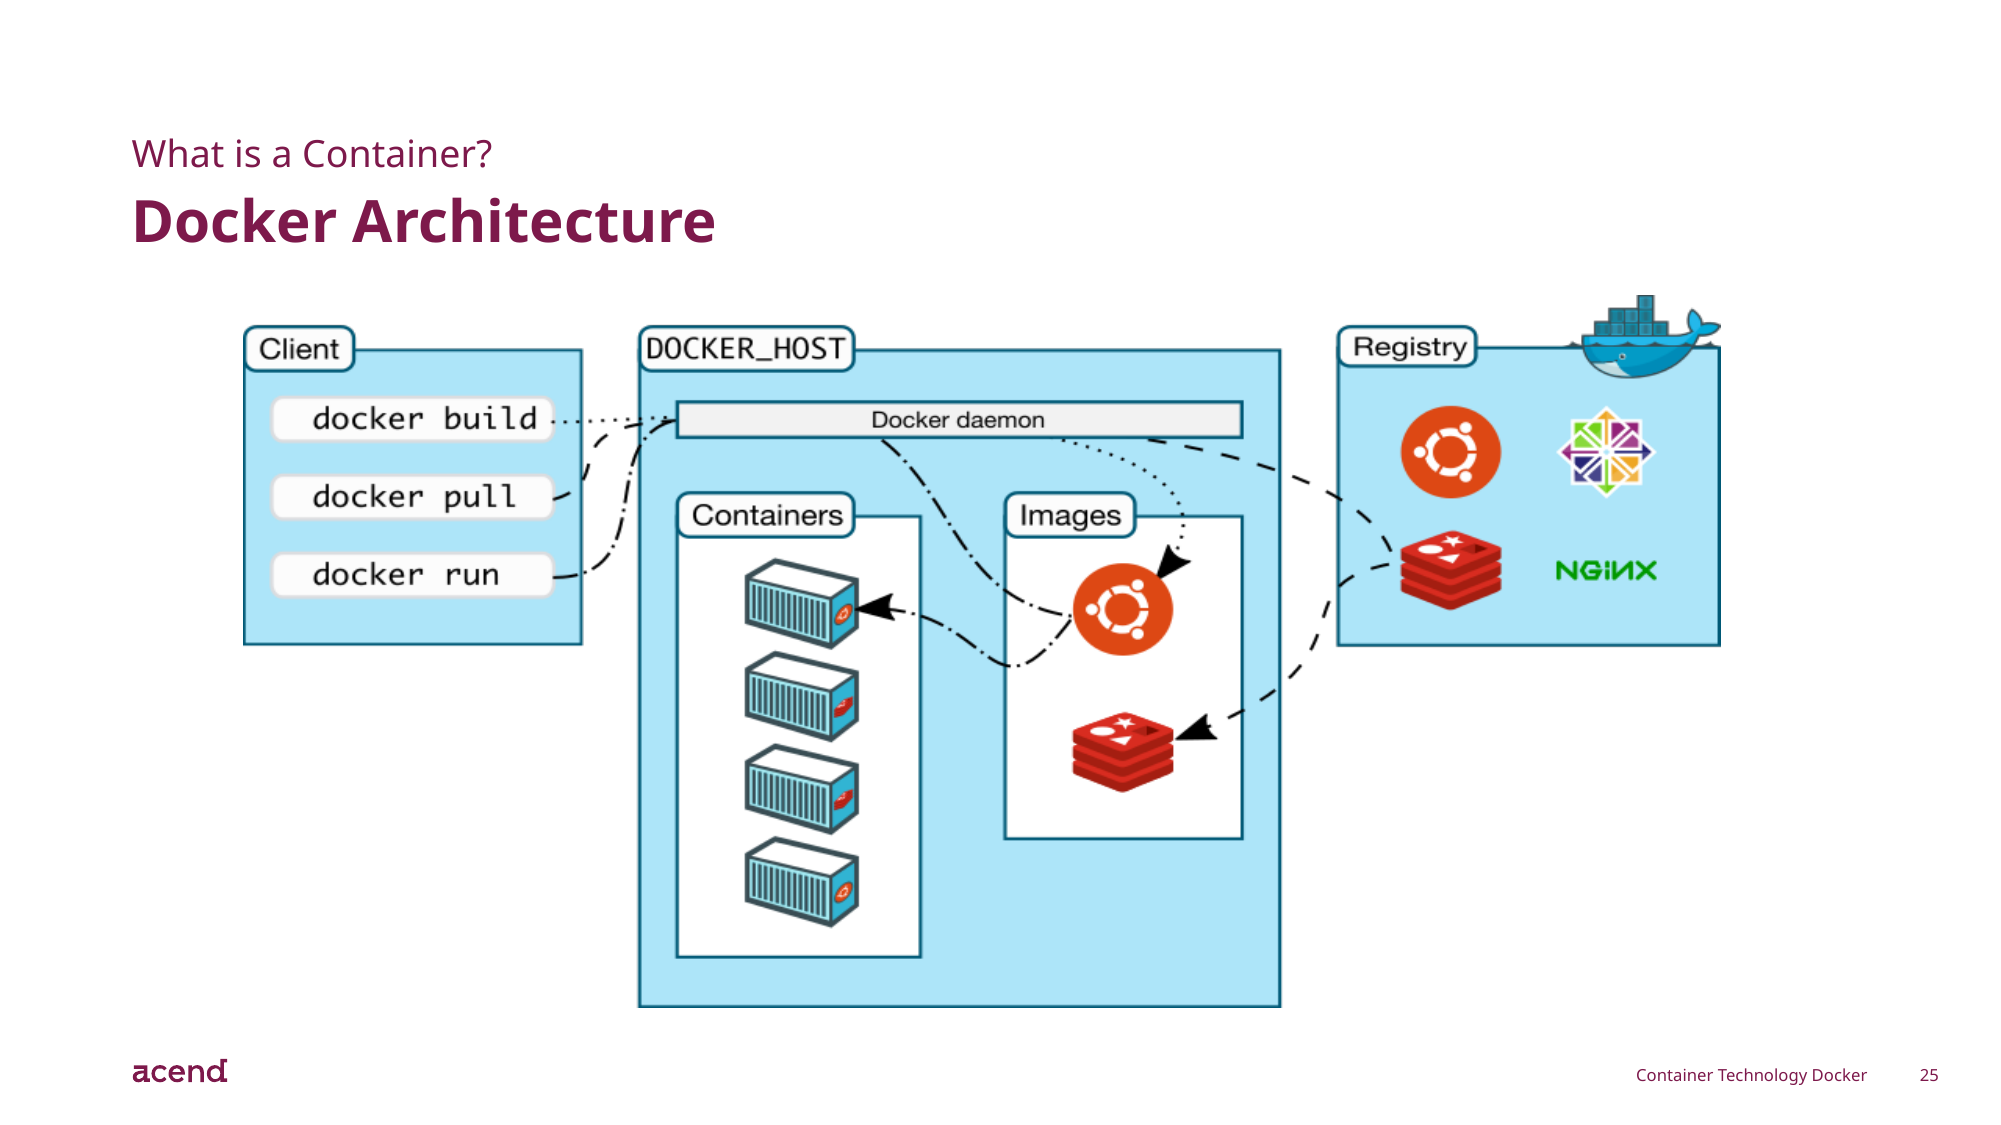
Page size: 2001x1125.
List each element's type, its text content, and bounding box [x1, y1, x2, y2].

picture [243, 295, 1721, 1009]
title Docker Architecture [131, 184, 1869, 332]
list What is a Container? [131, 125, 1869, 184]
